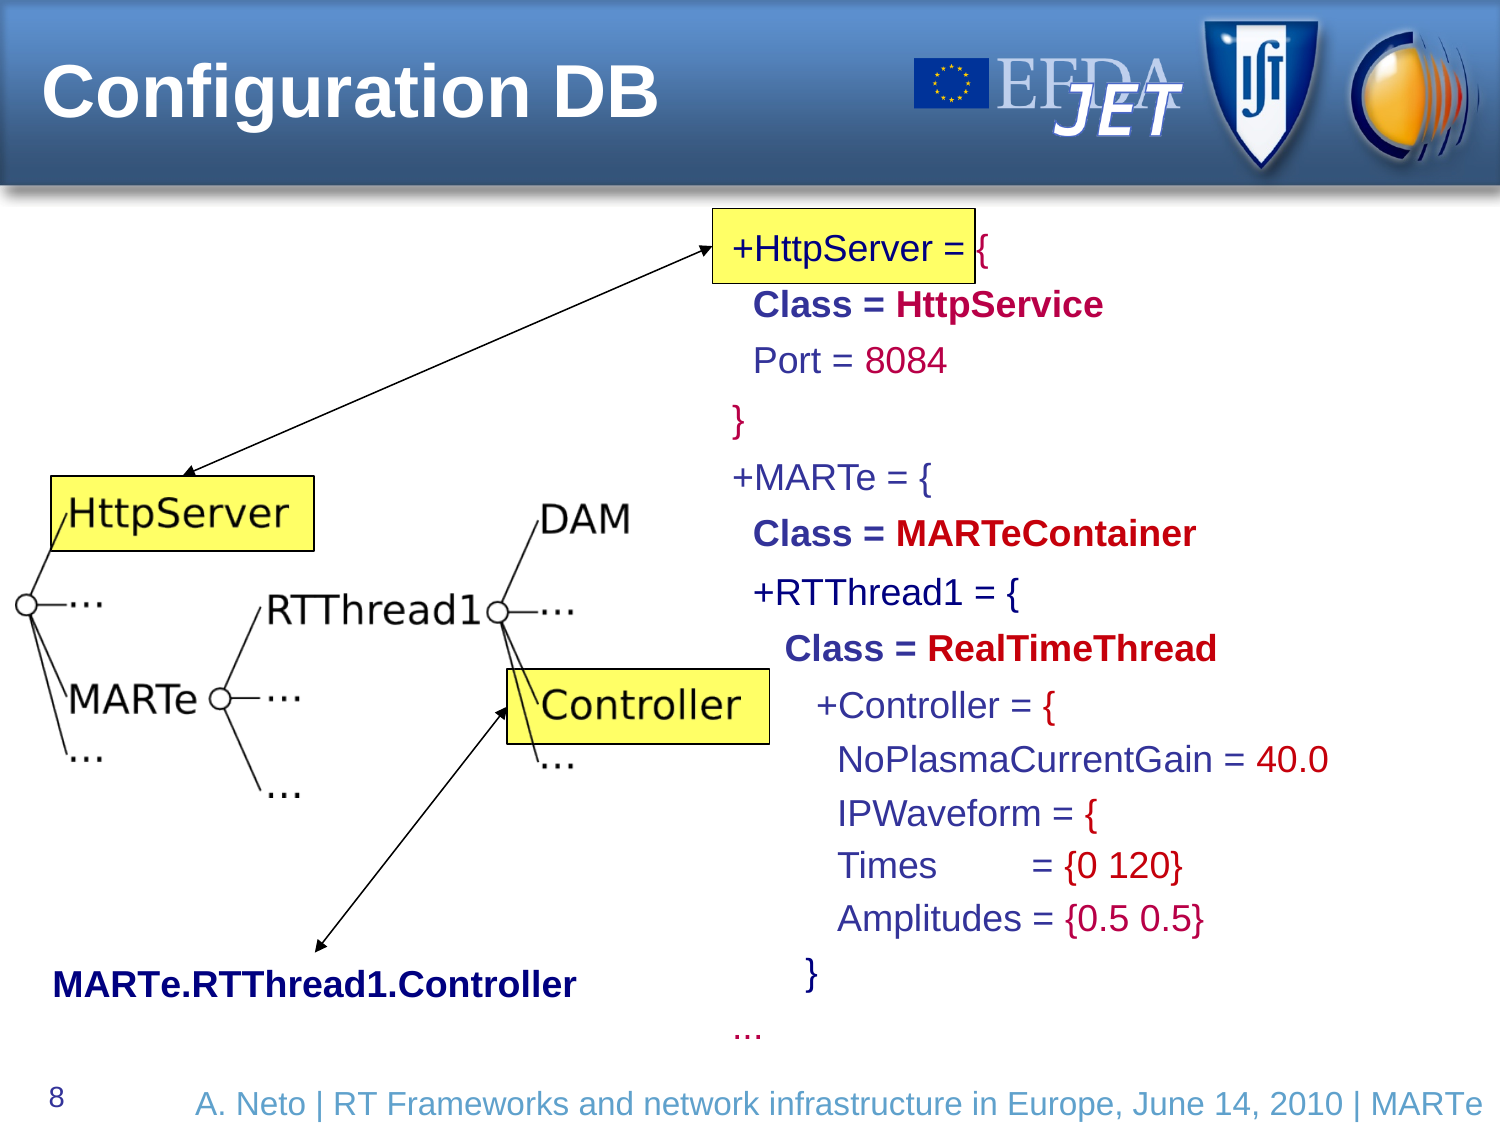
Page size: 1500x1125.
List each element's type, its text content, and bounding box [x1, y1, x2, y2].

text_box [712, 208, 975, 284]
list +HttpServer = { Class = HttpService Port = 8084 } +MARTe = { Class = MARTeContainer +RTThread1 = { Class = RealTimeThread +Controller = { NoPlasmaCurrentGain = 40.0 IPWaveform = { Times = {0 120} Amplitudes = {0.5 0.5} } ... [731, 224, 1445, 1051]
text_box MARTe.RTThread1.Controller [37, 952, 593, 1013]
picture [15, 497, 741, 798]
title Configuration DB [41, 0, 1129, 188]
text_box [51, 475, 314, 497]
picture [0, 0, 1500, 207]
